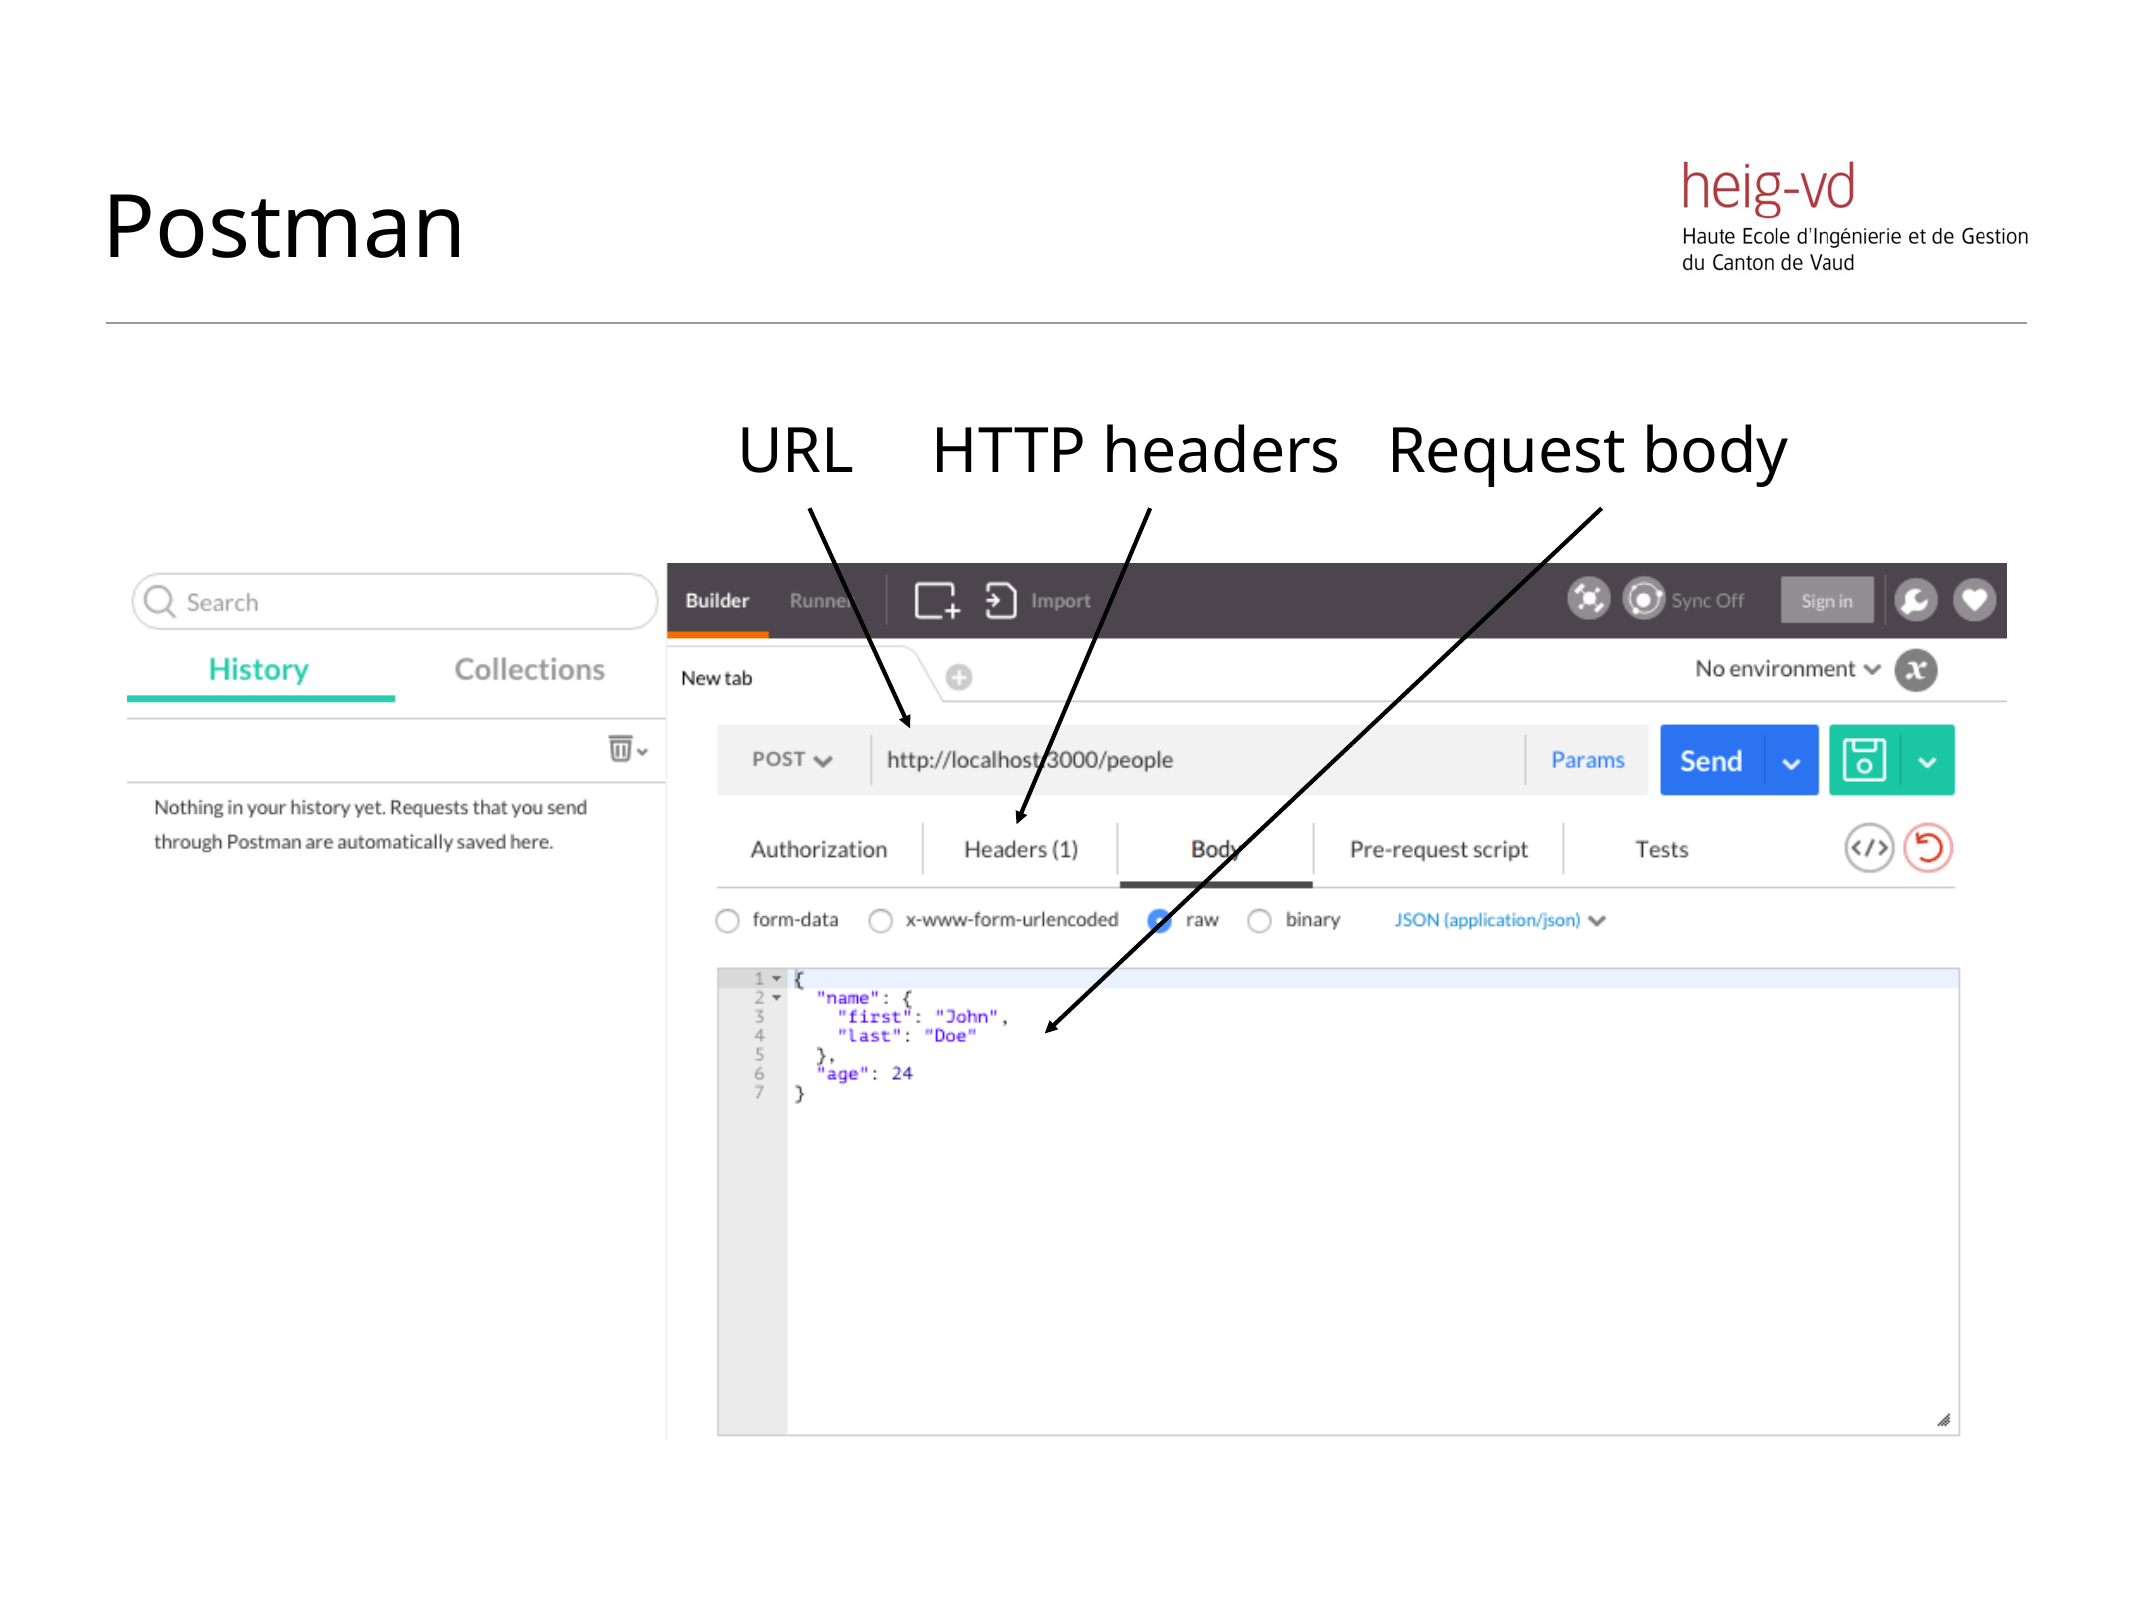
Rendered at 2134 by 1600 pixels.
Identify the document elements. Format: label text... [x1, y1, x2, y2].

text_box URL [728, 401, 864, 494]
text_box Request body [1378, 401, 1798, 494]
title Postman [93, 54, 2040, 284]
text_box HTTP headers [923, 401, 1350, 494]
picture [127, 563, 2007, 1440]
